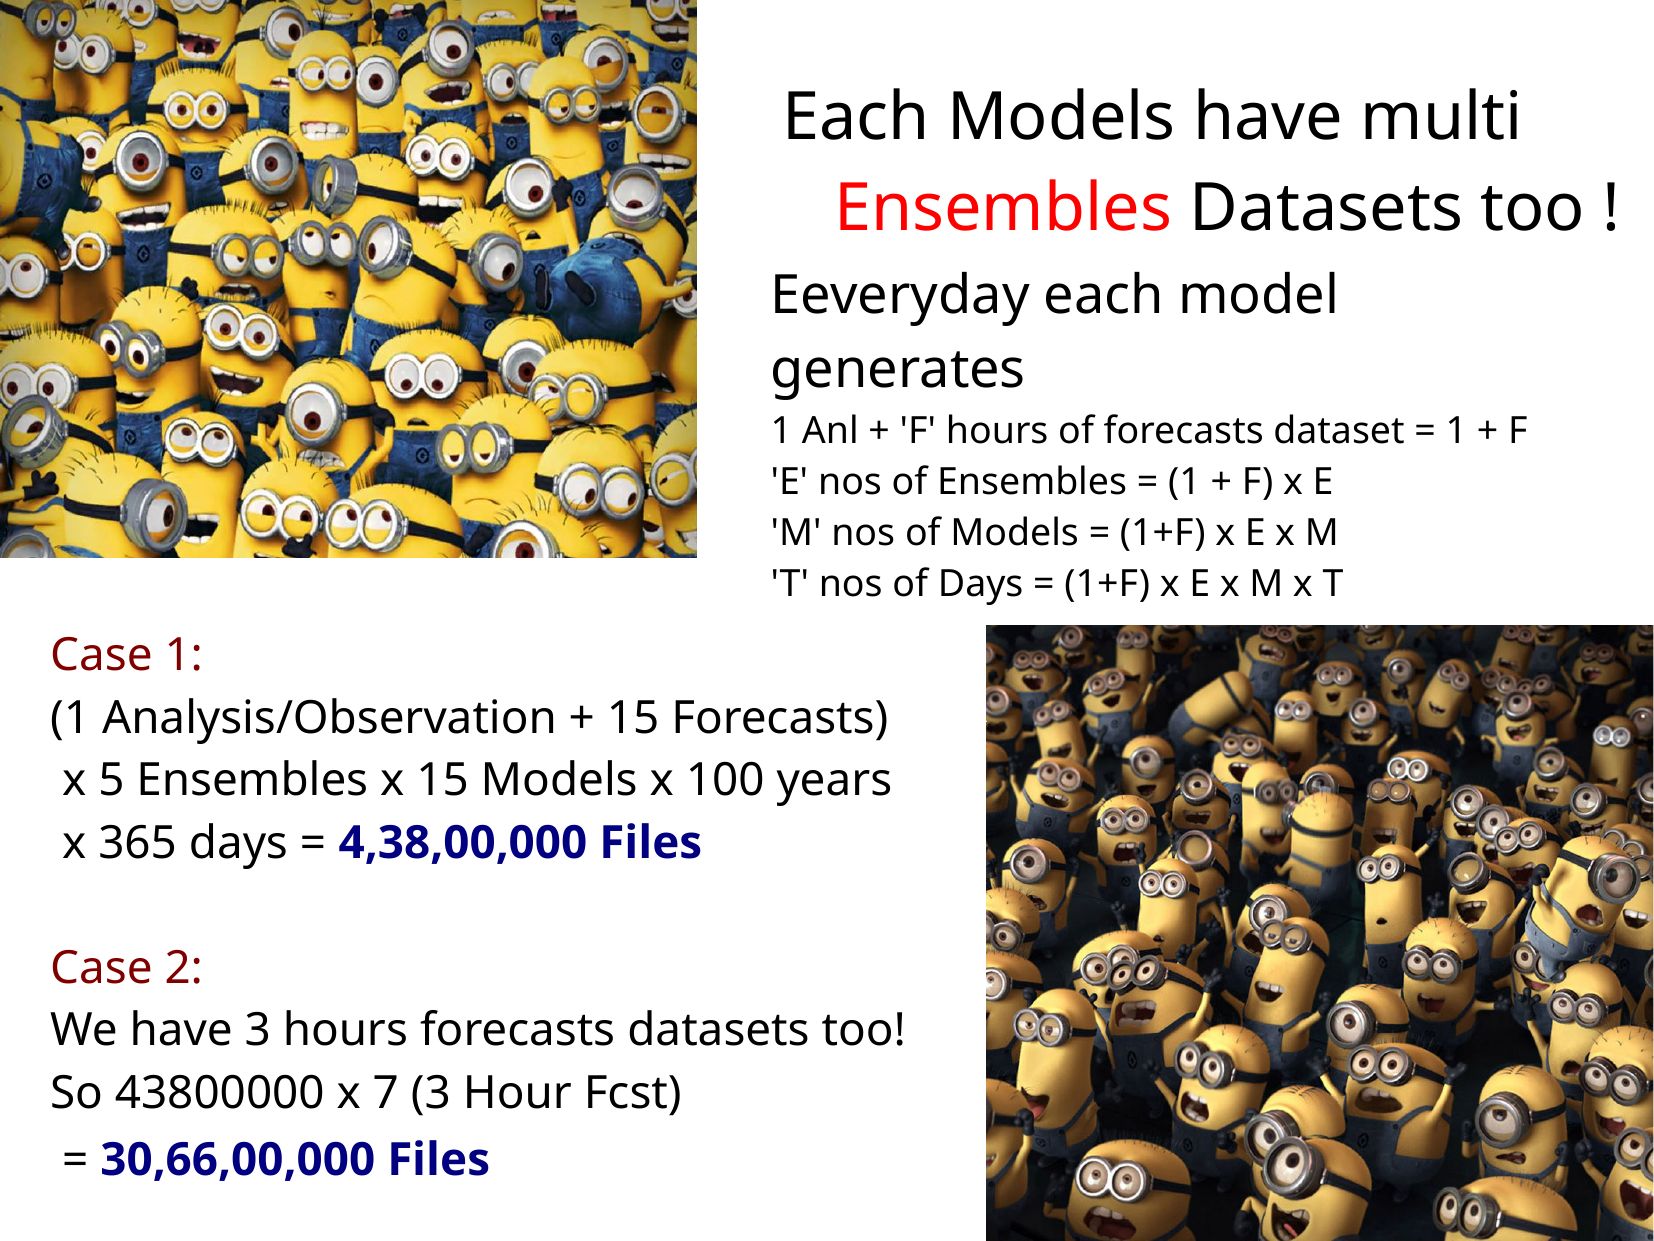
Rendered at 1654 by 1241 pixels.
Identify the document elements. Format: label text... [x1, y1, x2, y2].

text_box Eeveryday each model generates 1 Anl + 'F' hours of forecasts dataset = 1 + F 'E' nos of Ensembles = (1 + F) x E 'M' nos of Models = (1+F) x E x M 'T' nos of Days = (1+F) x E x M x T [755, 248, 1607, 599]
picture [0, 0, 697, 558]
picture [986, 625, 1654, 1241]
text_box Case 1: (1 Analysis/Observation + 15 Forecasts) x 5 Ensembles x 15 Models x 100 years x 365 days = 4,38,00,000 Files Case 2: We have 3 hours forecasts datasets too! So 43800000 x 7 (3 Hour Fcst) = 30,66,00,000 Files [35, 614, 969, 1173]
text_box Each Models have multi Ensembles Datasets too ! [767, 60, 1630, 249]
